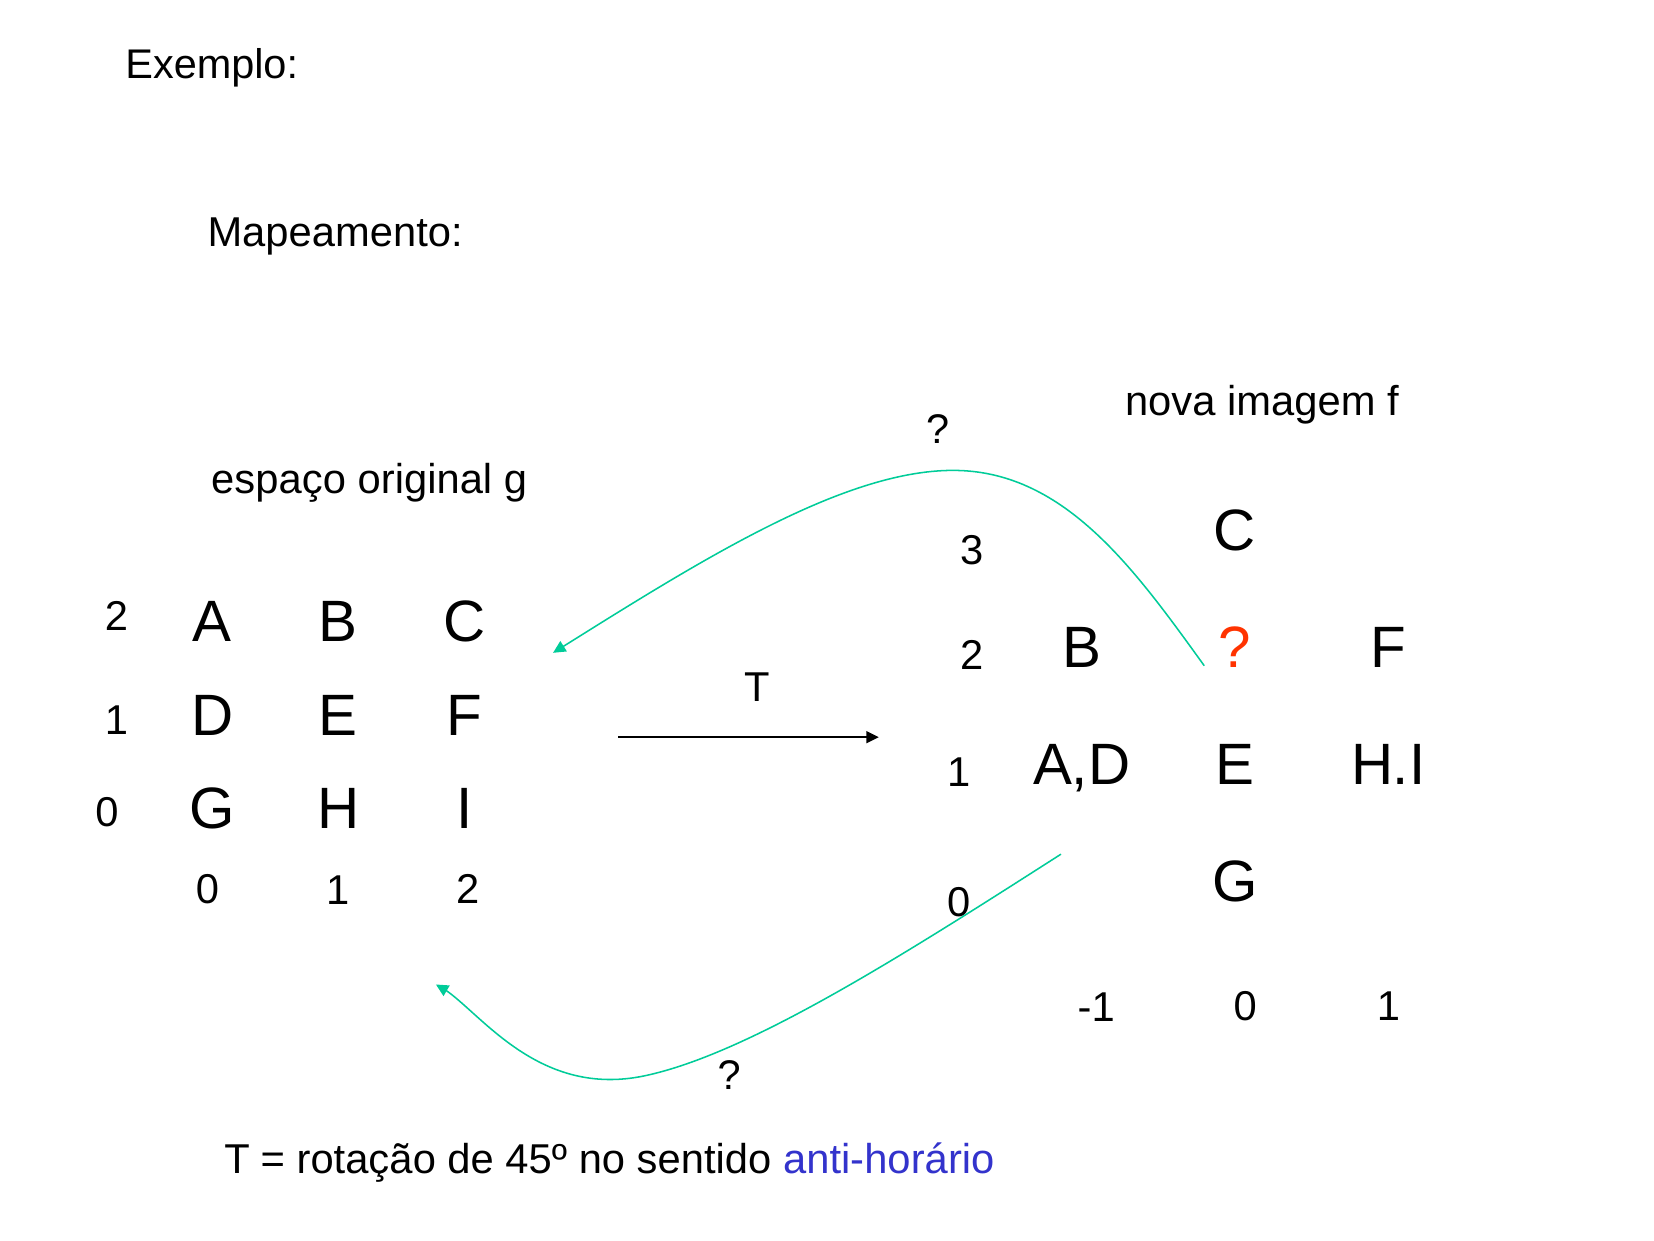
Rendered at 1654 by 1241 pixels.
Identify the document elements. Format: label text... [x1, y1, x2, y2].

text_box Mapeamento: [177, 196, 478, 263]
table_cell E [1158, 724, 1312, 842]
table_header B [275, 581, 401, 675]
text_box 1 [917, 736, 986, 803]
table_cell I [401, 768, 527, 862]
text_box 2 [426, 854, 495, 920]
text_box 0 [166, 854, 234, 920]
text_box ? [688, 1040, 756, 1106]
table_cell [1312, 842, 1465, 959]
table_cell ? [1158, 607, 1312, 724]
text_box 2 [75, 580, 144, 647]
table_cell F [1312, 607, 1465, 724]
text_box 1 [296, 854, 365, 921]
table_cell [1005, 842, 1158, 959]
table_header A [149, 581, 275, 675]
table_header C [1158, 490, 1312, 607]
table_cell G [1158, 842, 1312, 959]
text_box -1 [1048, 971, 1130, 1038]
text_box 0 [1203, 971, 1272, 1037]
table_cell H [275, 768, 401, 862]
table_cell D [149, 675, 275, 768]
table_header [1005, 490, 1158, 607]
table_cell H.I [1312, 724, 1465, 842]
text_box T = rotação de 45º no sentido anti-horário [194, 1123, 1010, 1190]
text_box 0 [940, 904, 986, 933]
text_box 0 [65, 776, 134, 843]
table_cell F [401, 675, 527, 768]
text_box 3 [930, 515, 999, 582]
table_header [1312, 490, 1465, 607]
text_box 0 [917, 867, 986, 933]
table_header C [401, 581, 527, 675]
text_box Exemplo: [95, 29, 314, 95]
text_box T [714, 652, 785, 718]
text_box espaço original g [181, 444, 543, 510]
table_header [1039, 490, 1158, 600]
text_box 2 [930, 619, 999, 686]
text_box ? [896, 394, 965, 460]
text_box 1 [1347, 971, 1416, 1037]
table_cell A,D [1005, 724, 1158, 842]
table_cell G [149, 768, 275, 862]
table_cell E [275, 675, 401, 768]
table_cell B [1005, 607, 1158, 724]
text_box nova imagem f [1095, 366, 1414, 432]
text_box 1 [75, 685, 144, 751]
text_box 0 [952, 890, 965, 913]
